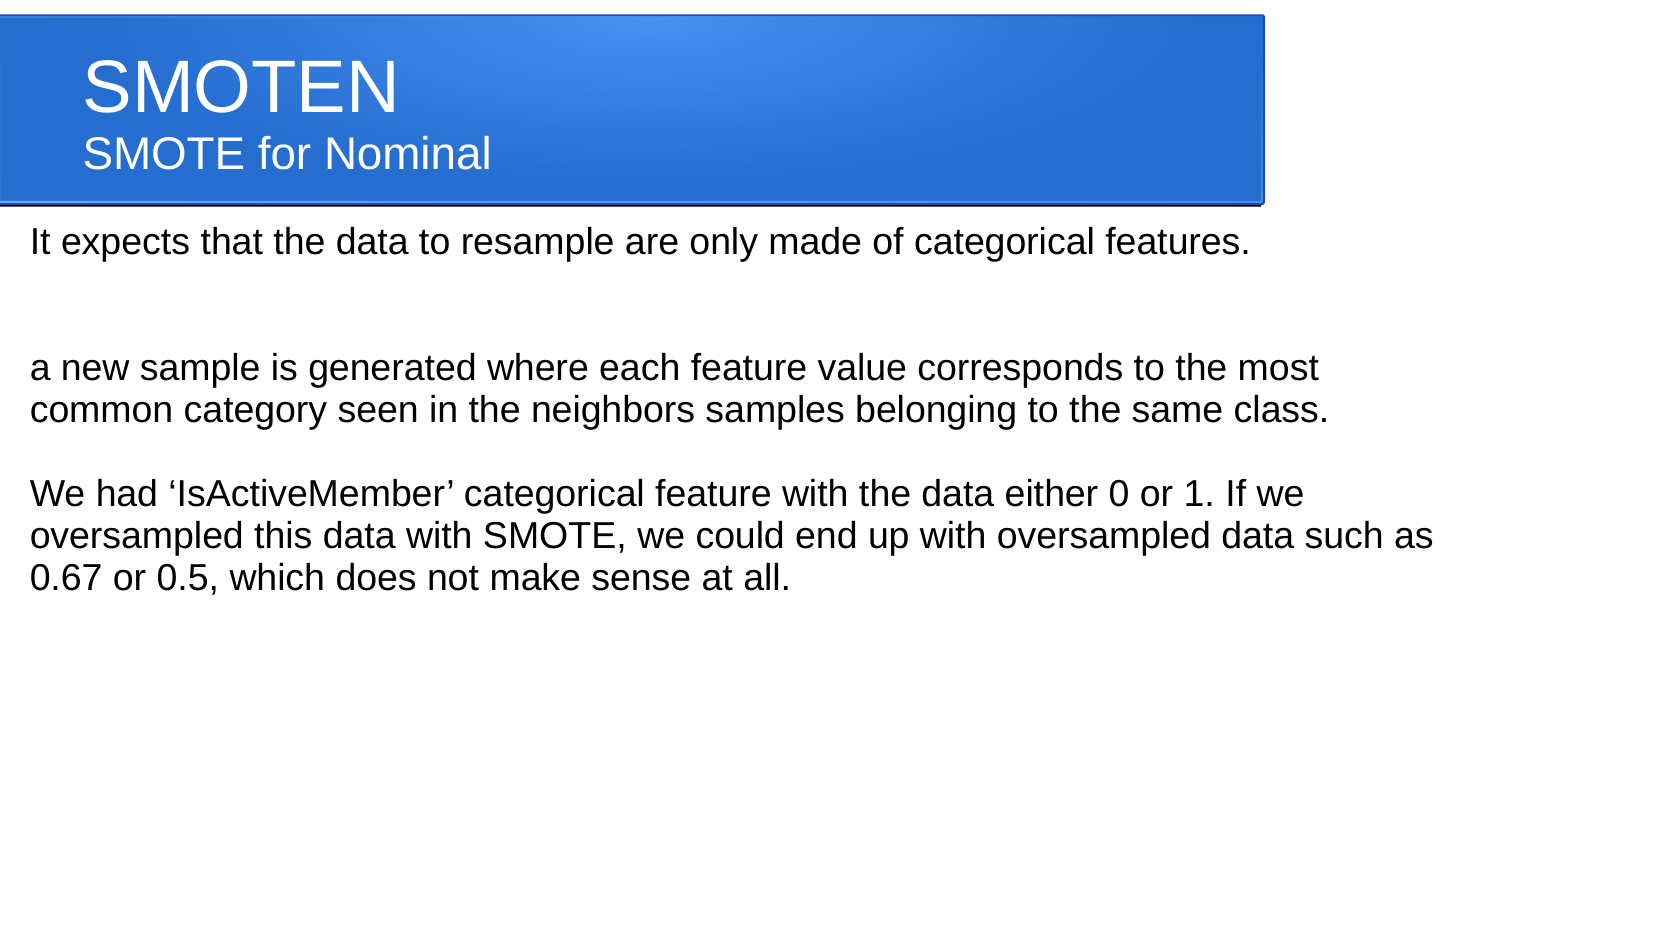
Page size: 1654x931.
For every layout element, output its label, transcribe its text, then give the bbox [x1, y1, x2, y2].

text_box It expects that the data to resample are only made of categorical features. a new sample is generated where each feature value corresponds to the most common category seen in the neighbors samples belonging to the same class. We had ‘IsActiveMember’ categorical feature with the data either 0 or 1. If we oversampled this data with SMOTE, we could end up with oversampled data such as 0.67 or 0.5, which does not make sense at all. [15, 213, 1471, 901]
title SMOTEN SMOTE for Nominal [82, 35, 1235, 189]
